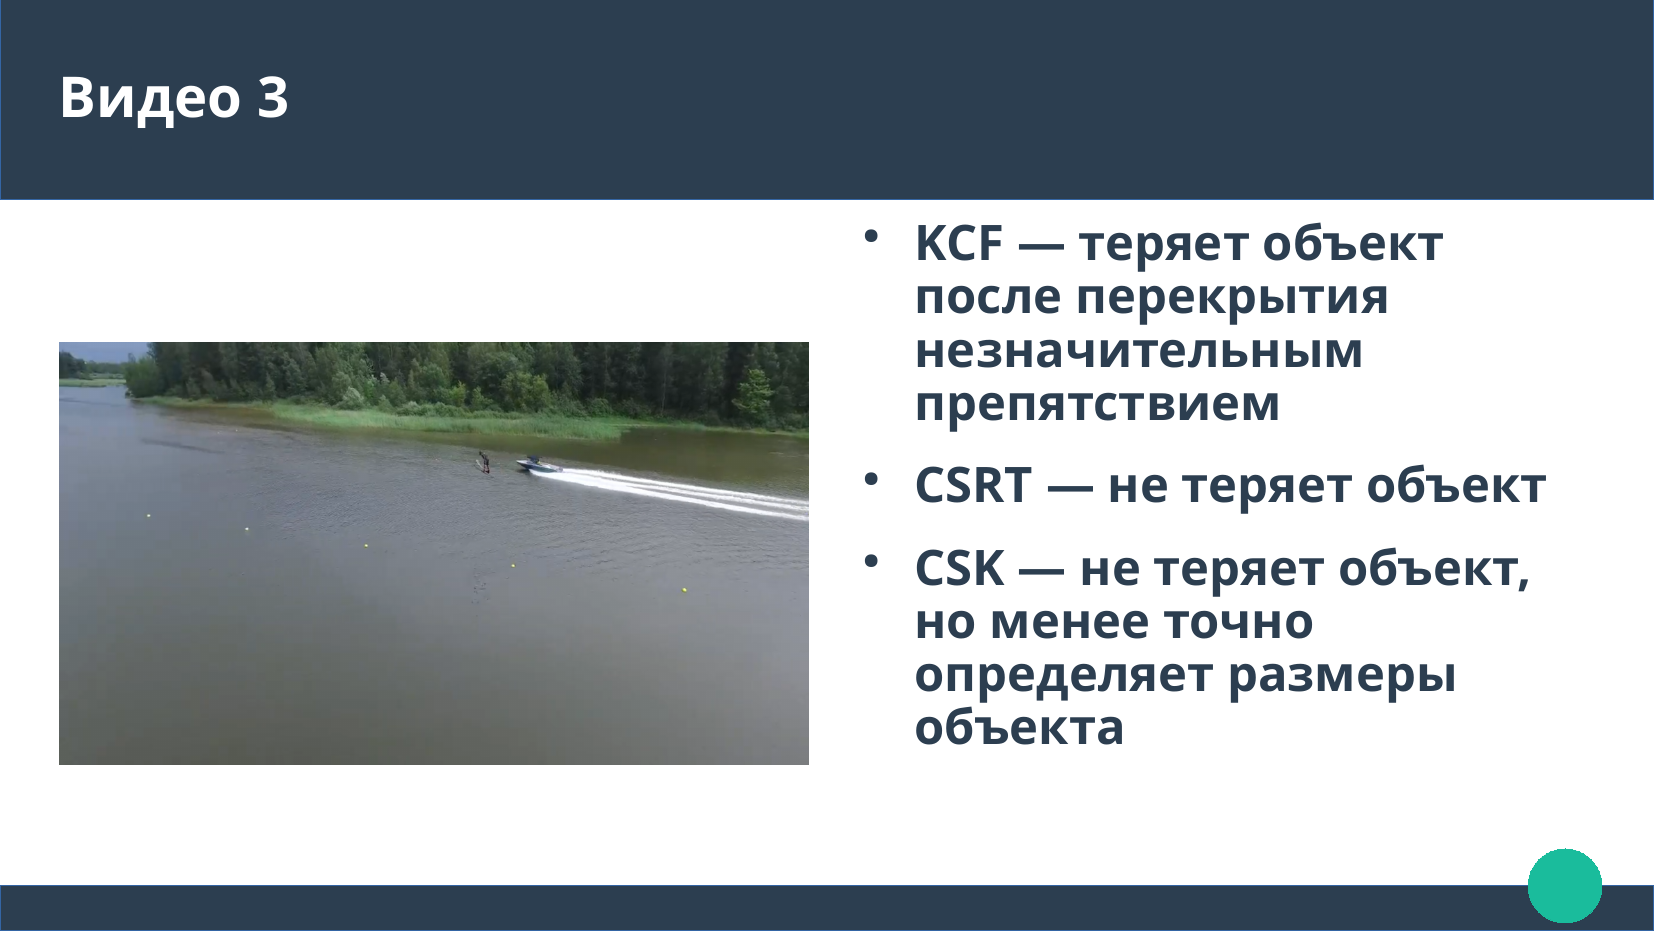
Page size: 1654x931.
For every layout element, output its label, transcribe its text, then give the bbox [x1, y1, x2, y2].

picture [59, 342, 809, 765]
list KCF — теряет объект после перекрытия незначительным препятствием CSRT — не теряет объект CSK — не теряет объект, но менее точно определяет размеры объекта [845, 217, 1572, 758]
title Видео 3 [59, 37, 1595, 155]
